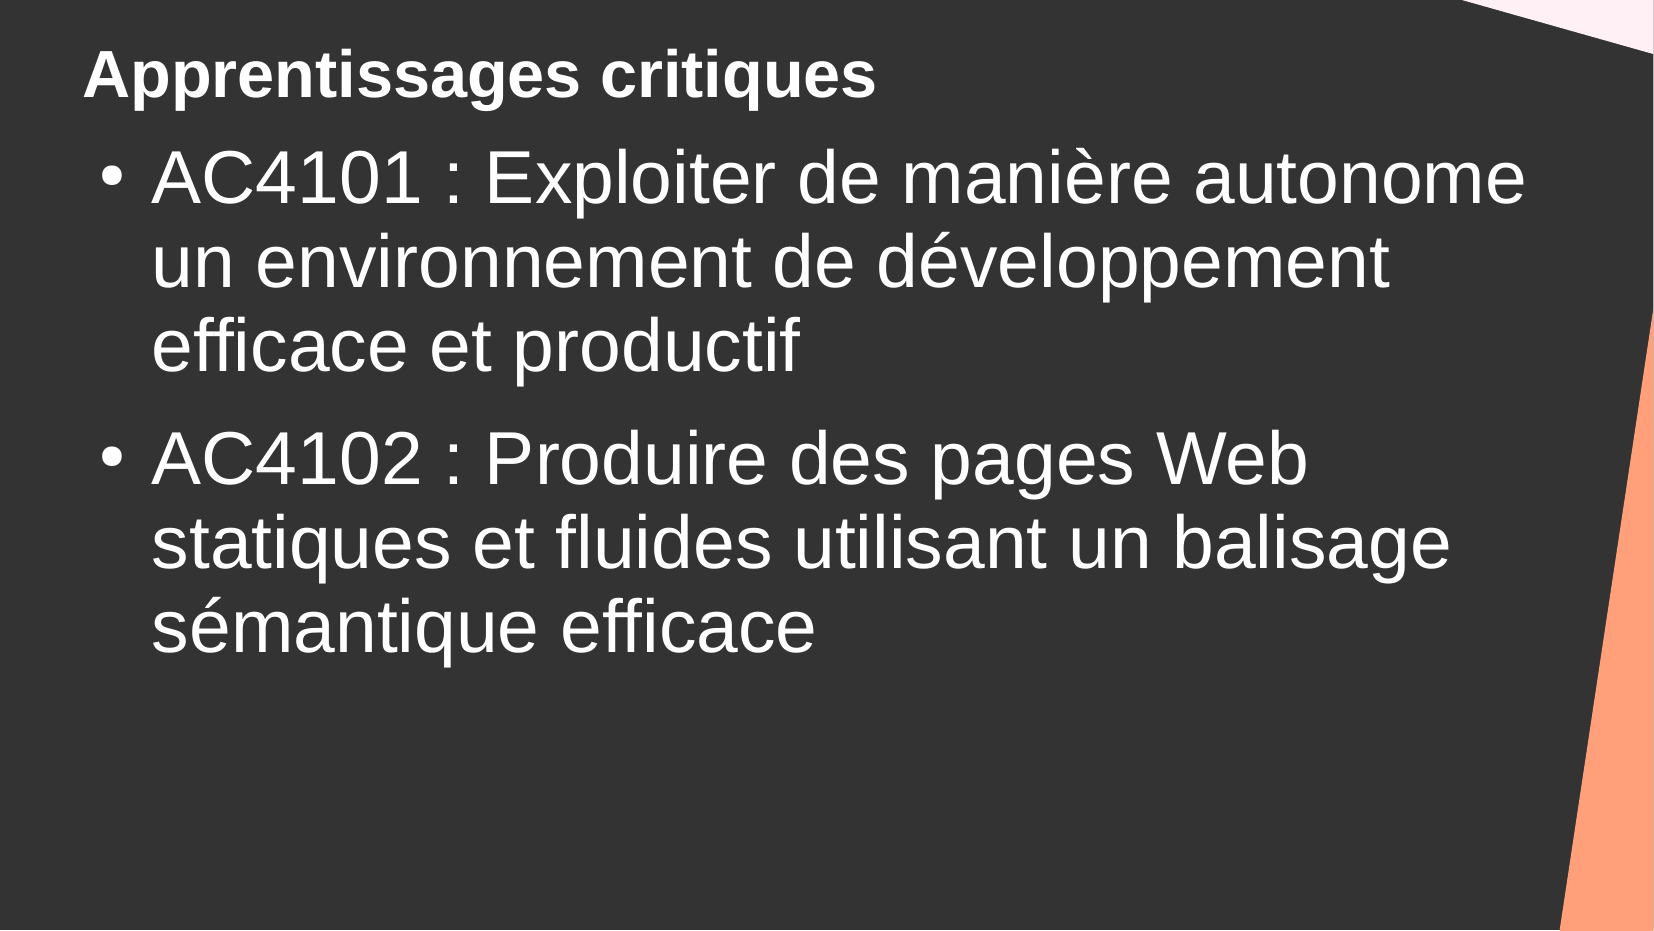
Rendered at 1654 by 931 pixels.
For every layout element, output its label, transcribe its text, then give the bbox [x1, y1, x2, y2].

title Apprentissages critiques [82, 37, 1571, 122]
text_box [1461, 0, 1654, 55]
text_box [1559, 304, 1654, 931]
list AC4101 : Exploiter de manière autonome un environnement de développement efficace et productif AC4102 : Produire des pages Web statiques et fluides utilisant un balisage sémantique efficace [80, 135, 1620, 721]
